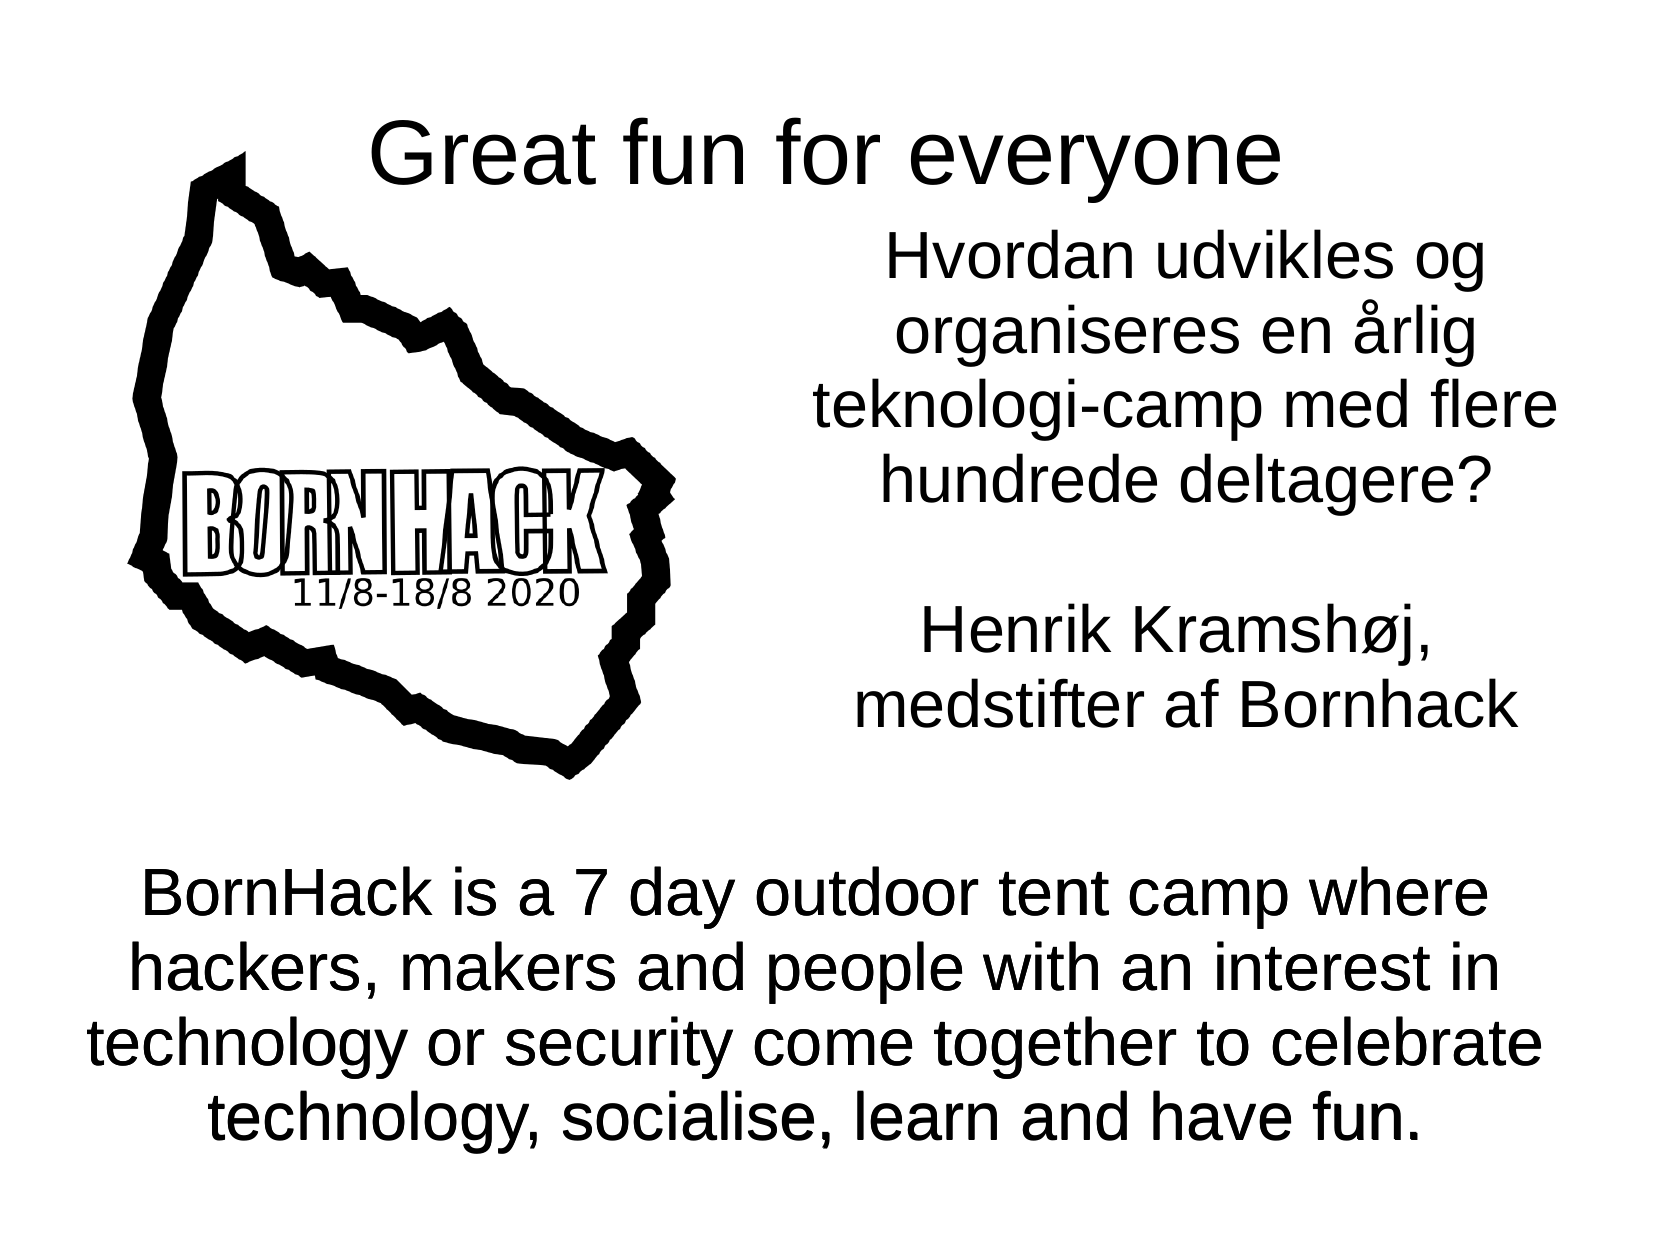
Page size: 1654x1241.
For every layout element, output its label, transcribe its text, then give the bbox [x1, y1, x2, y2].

picture [127, 151, 676, 781]
text_box BornHack is a 7 day outdoor tent camp where hackers, makers and people with an interest in technology or security come together to celebrate technology, socialise, learn and have fun. [71, 795, 1561, 1215]
text_box Hvordan udvikles og organiseres en årlig teknologi-camp med flere hundrede deltagere? Henrik Kramshøj, medstifter af Bornhack [765, 217, 1609, 742]
title Great fun for everyone [82, 49, 1571, 257]
